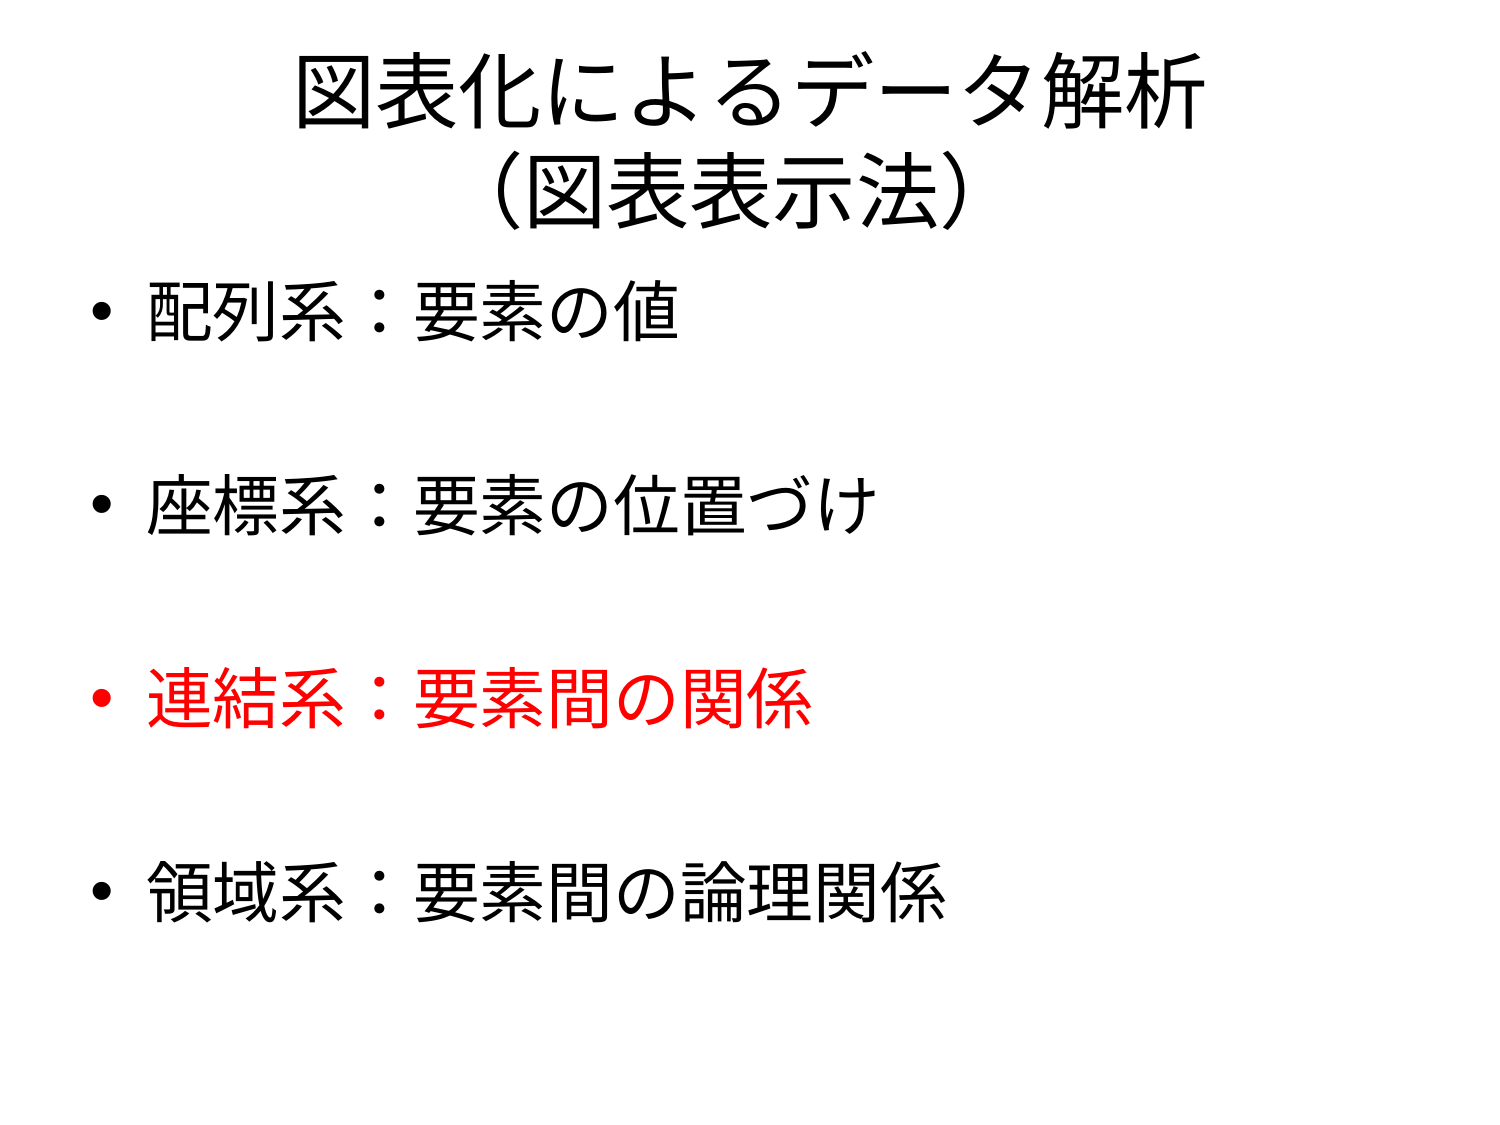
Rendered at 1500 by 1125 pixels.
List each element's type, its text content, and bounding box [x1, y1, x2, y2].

list 配列系：要素の値 座標系：要素の位置づけ 連結系：要素間の関係 領域系：要素間の論理関係 [75, 262, 1426, 1034]
title 図表化によるデータ解析 （図表表示法） [75, 31, 1426, 247]
